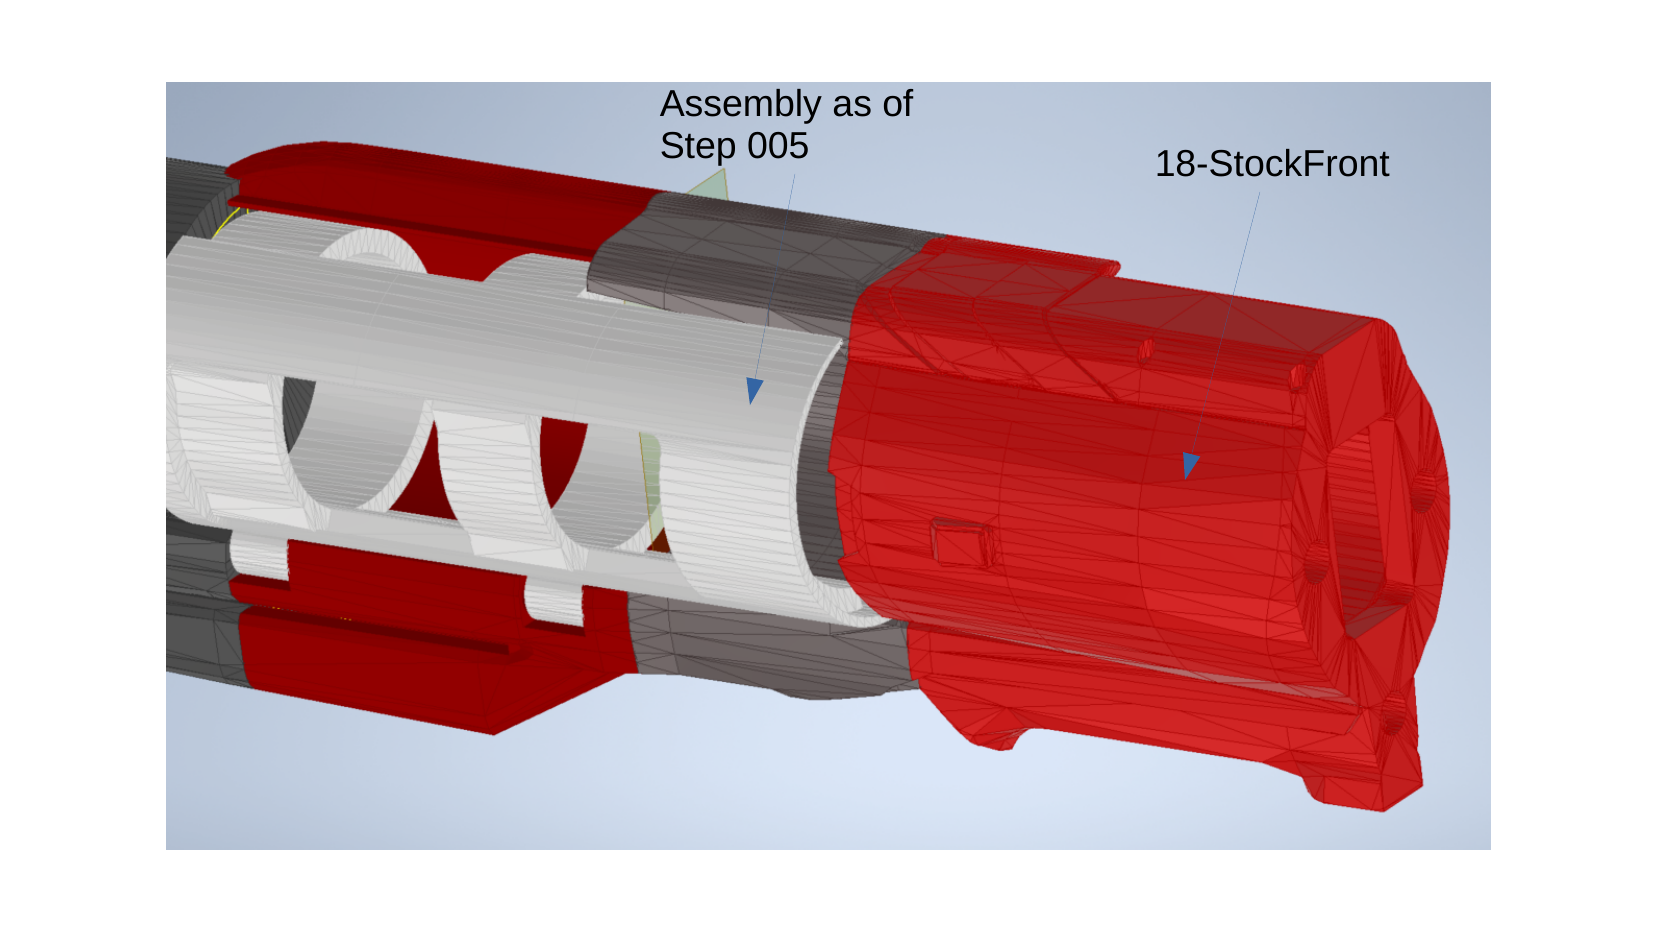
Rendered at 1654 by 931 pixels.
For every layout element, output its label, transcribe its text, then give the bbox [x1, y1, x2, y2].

text_box 18-StockFront [1140, 135, 1471, 192]
picture [166, 82, 1491, 850]
text_box Assembly as of Step 005 [645, 75, 976, 174]
